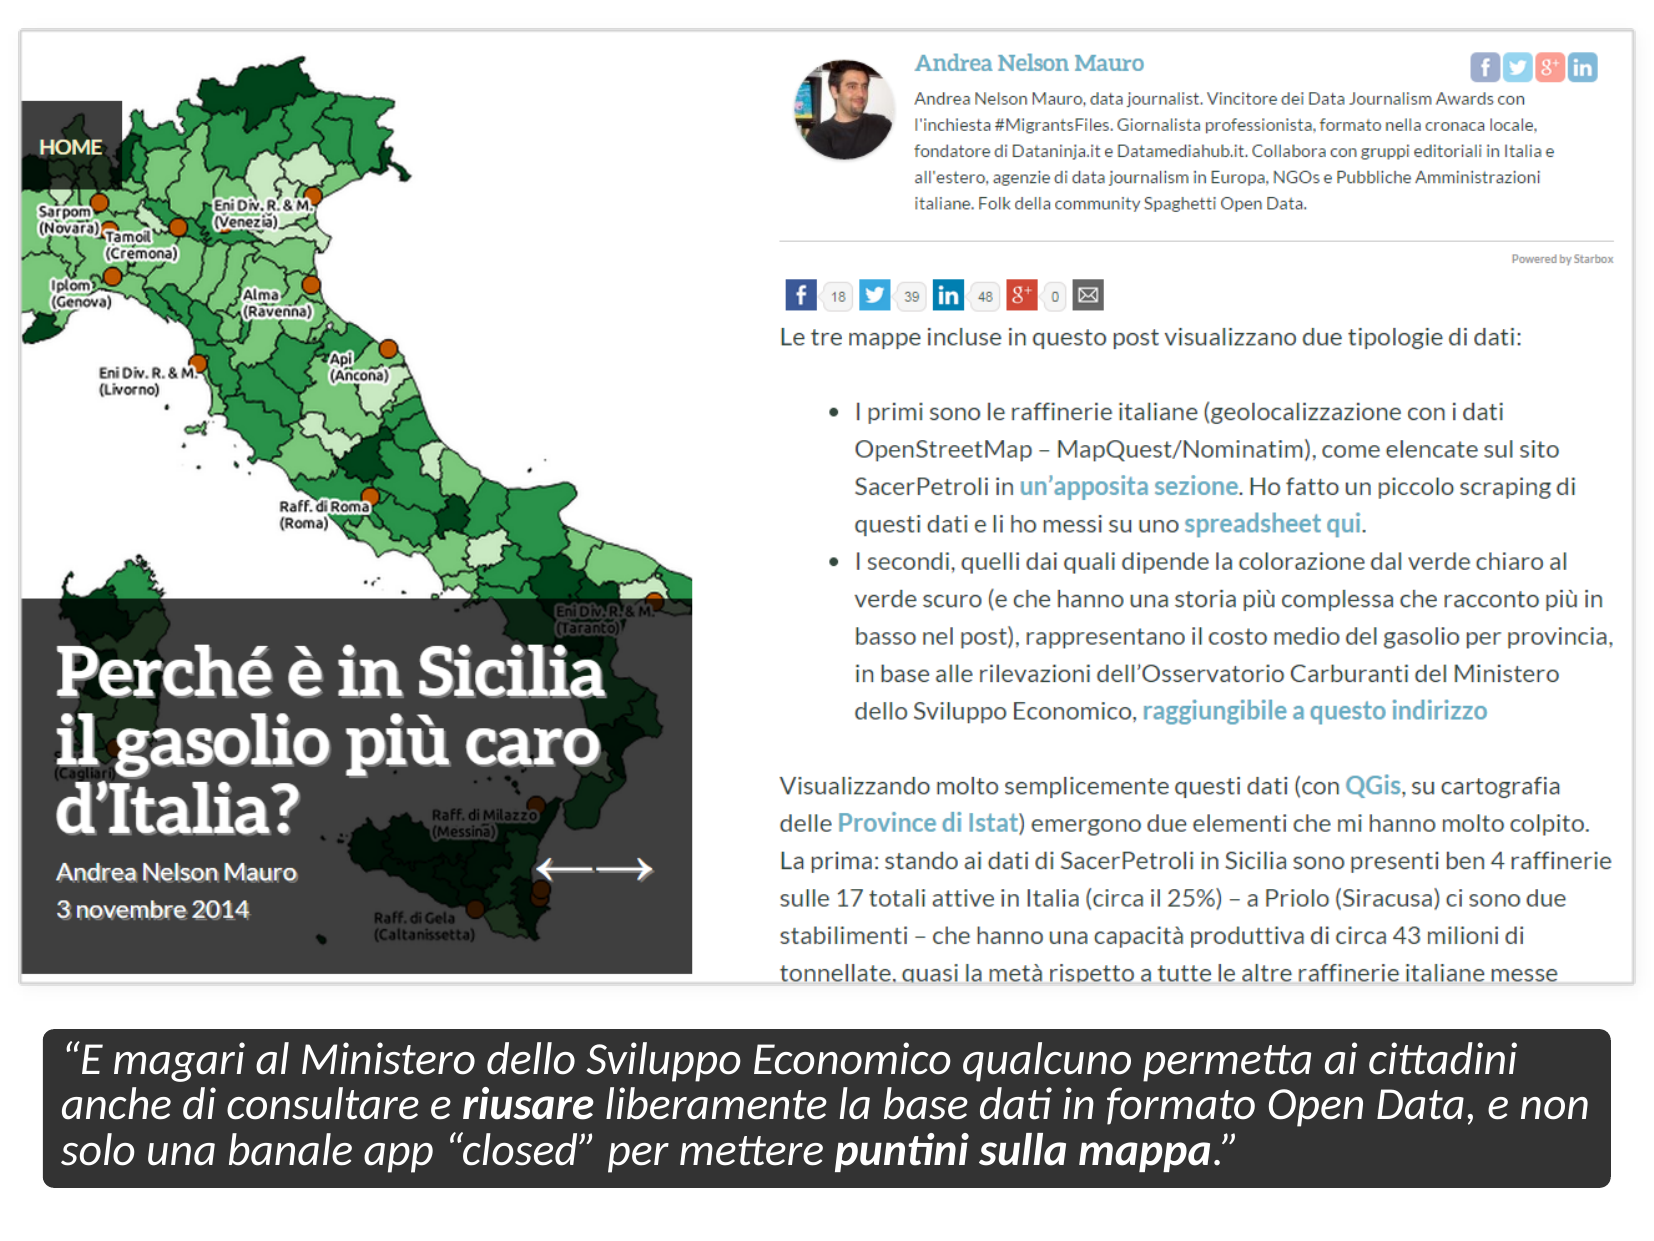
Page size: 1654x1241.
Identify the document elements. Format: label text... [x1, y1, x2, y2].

picture [0, 10, 1654, 1004]
text_box “E magari al Ministero dello Sviluppo Economico qualcuno permetta ai cittadini anche di consultare e riusare liberamente la base dati in formato Open Data, e non solo una banale app “closed” per mettere puntini sulla mappa.” [42, 1029, 1611, 1188]
